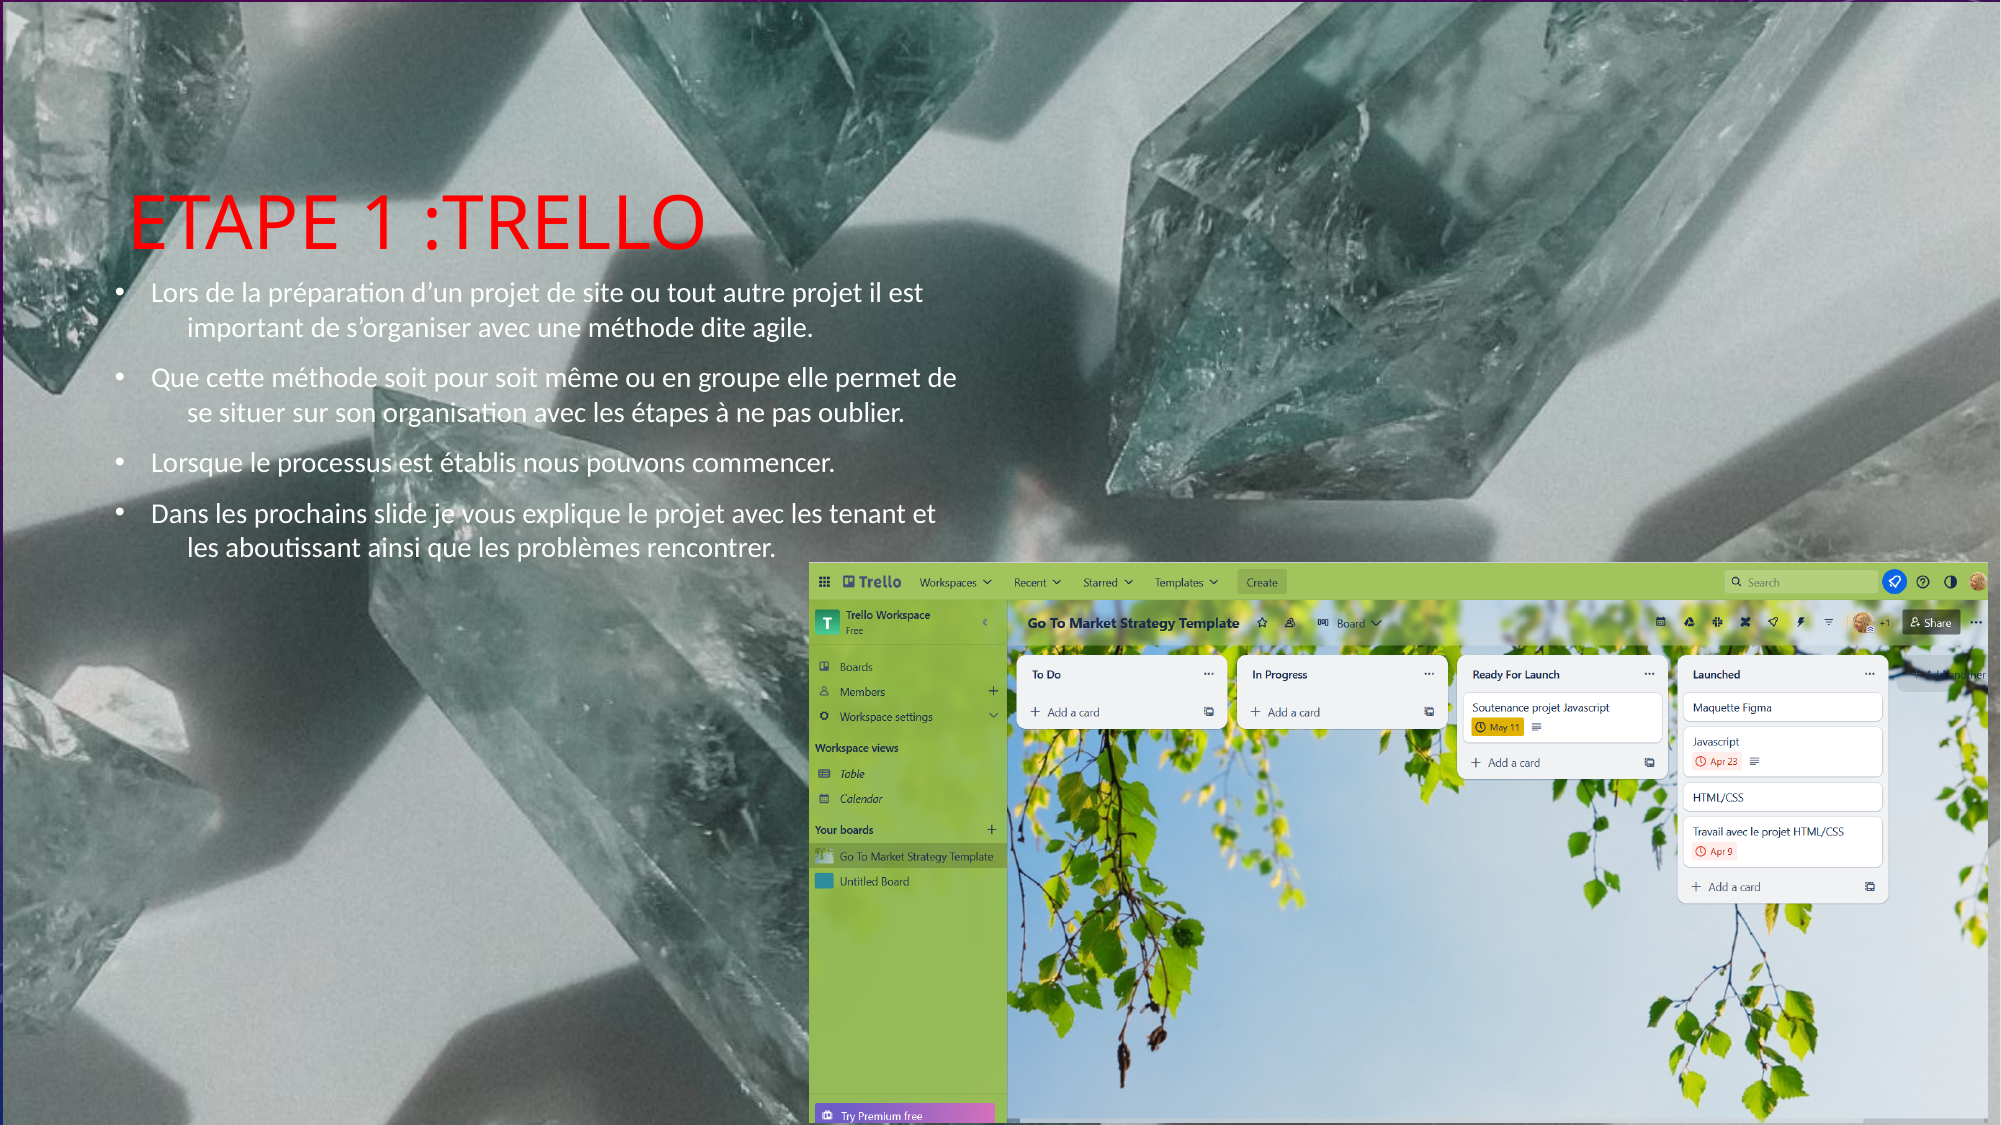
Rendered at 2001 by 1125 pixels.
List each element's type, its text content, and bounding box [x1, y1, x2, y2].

list Lors de la préparation d’un projet de site ou tout autre projet il est important de s’organiser avec une méthode dite agile. Que cette méthode soit pour soit même ou en groupe elle permet de se situer sur son organisation avec les étapes à ne pas oublier. Lorsque le processus est établis nous pouvons commencer. Dans les prochains slide je vous explique le projet avec les tenant et les aboutissant ainsi que les problèmes rencontrer. [99, 263, 979, 575]
title Etape 1 :Trello [112, 99, 1775, 339]
picture [0, 0, 2001, 1125]
